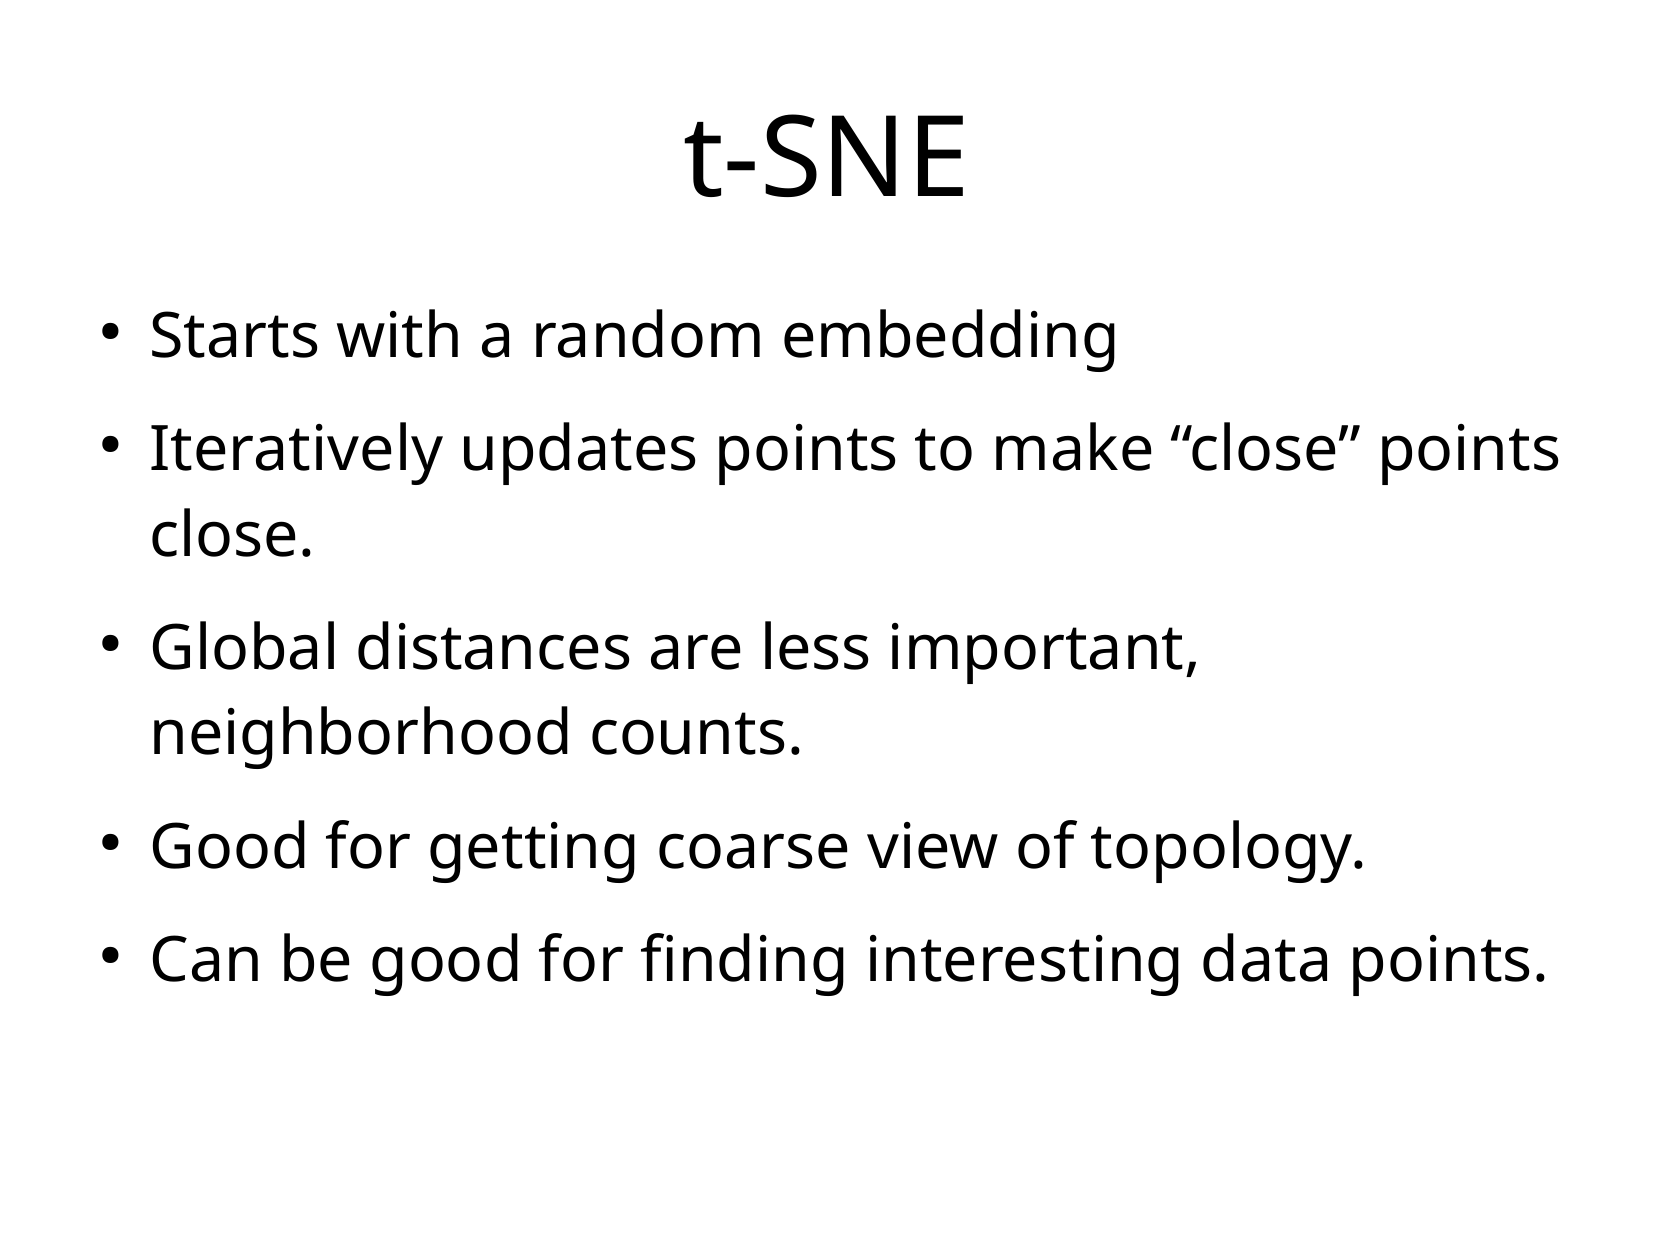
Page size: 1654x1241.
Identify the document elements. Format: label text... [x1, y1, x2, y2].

title t-SNE [82, 49, 1571, 257]
list Starts with a random embedding Iteratively updates points to make “close” points close. Global distances are less important, neighborhood counts. Good for getting coarse view of topology. Can be good for finding interesting data points. [82, 290, 1571, 1010]
